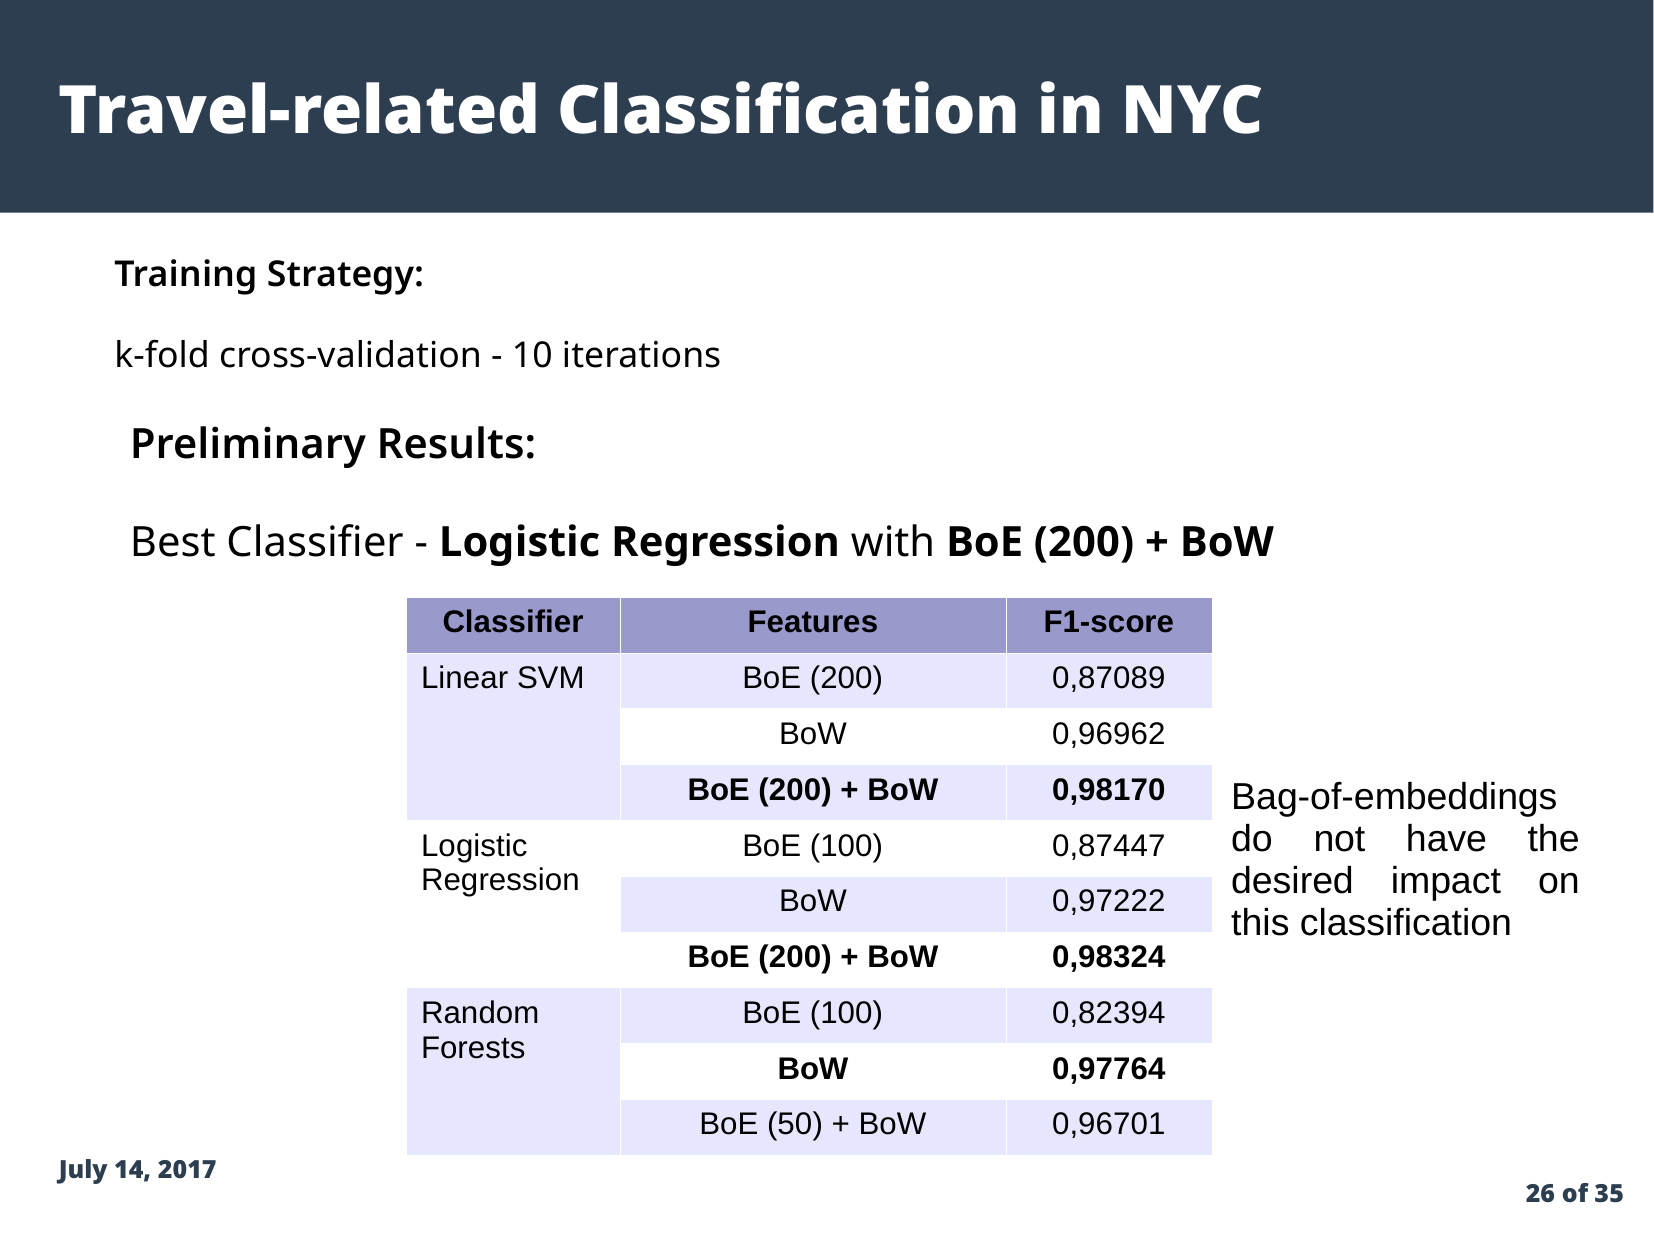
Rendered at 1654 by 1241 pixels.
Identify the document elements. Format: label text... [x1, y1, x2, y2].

table_cell BoW [621, 1044, 1006, 1099]
table_cell 0,96701 [1007, 1100, 1212, 1155]
table_cell 0,98170 [1007, 765, 1212, 820]
table_cell 0,87447 [1007, 821, 1212, 876]
table_cell BoE (100) [621, 988, 1006, 1043]
table_cell 0,97764 [1007, 1044, 1212, 1099]
table_cell Random Forests [407, 988, 620, 1155]
list Preliminary Results: Best Classifier - Logistic Regression with BoE (200) + BoW [59, 413, 1583, 662]
table_header Features [621, 598, 1006, 653]
table_cell BoE (100) [621, 821, 1006, 876]
table_cell BoW [621, 877, 1006, 932]
table_cell Logistic Regression [407, 821, 620, 987]
table_header Classifier [407, 598, 620, 653]
table_header F1-score [1007, 598, 1212, 653]
table_cell 0,98324 [1007, 933, 1212, 987]
list Training Strategy: k-fold cross-validation - 10 iterations [59, 248, 1583, 378]
table_cell BoW [621, 709, 1006, 764]
table_cell Linear SVM [407, 654, 620, 820]
table_cell 0,97222 [1007, 877, 1212, 932]
table_cell BoE (200) + BoW [621, 765, 1006, 820]
table_cell 0,87089 [1007, 654, 1212, 708]
table_cell BoE (200) + BoW [621, 933, 1006, 987]
table_cell BoE (50) + BoW [621, 1100, 1006, 1155]
text_box Bag-of-embeddings do not have the desired impact on this classification [1216, 767, 1595, 1064]
table_cell 0,82394 [1007, 988, 1212, 1043]
table_cell 0,96962 [1007, 709, 1212, 764]
title Travel-related Classification in NYC [59, 29, 1595, 187]
table_cell BoE (200) [621, 654, 1006, 708]
